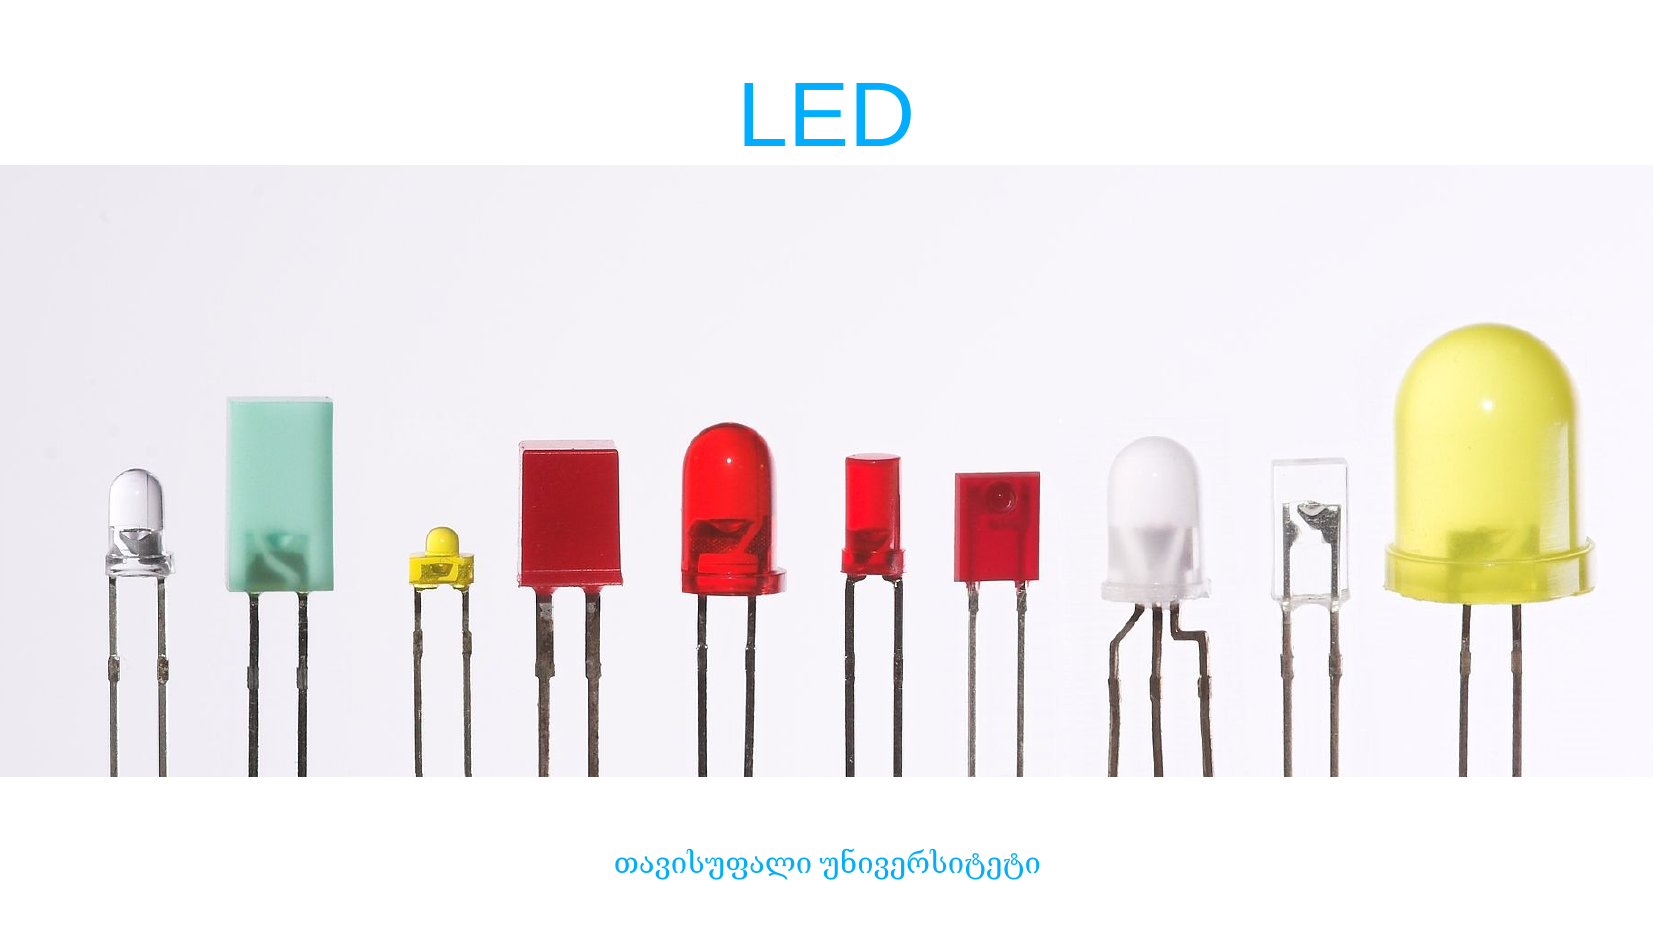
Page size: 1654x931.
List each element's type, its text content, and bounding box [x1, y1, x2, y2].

title LED [82, 37, 1571, 193]
picture [0, 165, 1654, 777]
